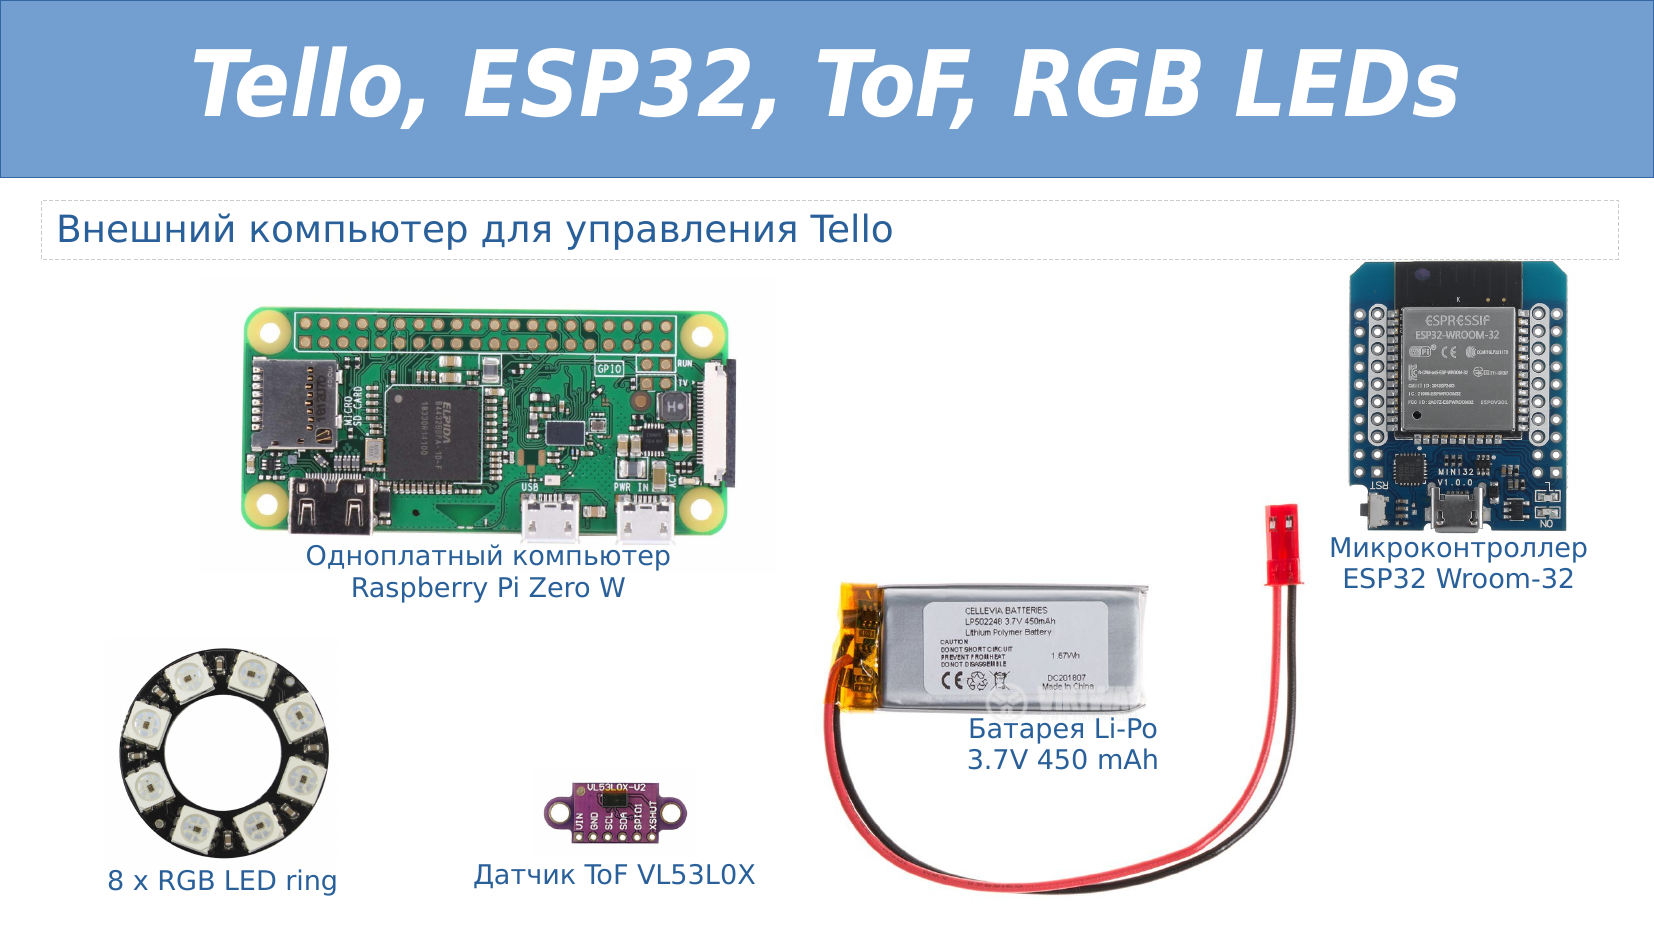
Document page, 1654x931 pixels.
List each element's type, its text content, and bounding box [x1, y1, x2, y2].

picture [803, 496, 1323, 910]
picture [1334, 260, 1583, 544]
picture [106, 637, 339, 875]
picture [532, 767, 697, 857]
picture [200, 277, 777, 573]
text_box Внешний компьютер для управления Tello [41, 200, 1619, 260]
text_box Tello, ESP32, ToF, RGB LEDs [11, 23, 1642, 178]
text_box [0, 0, 1654, 178]
